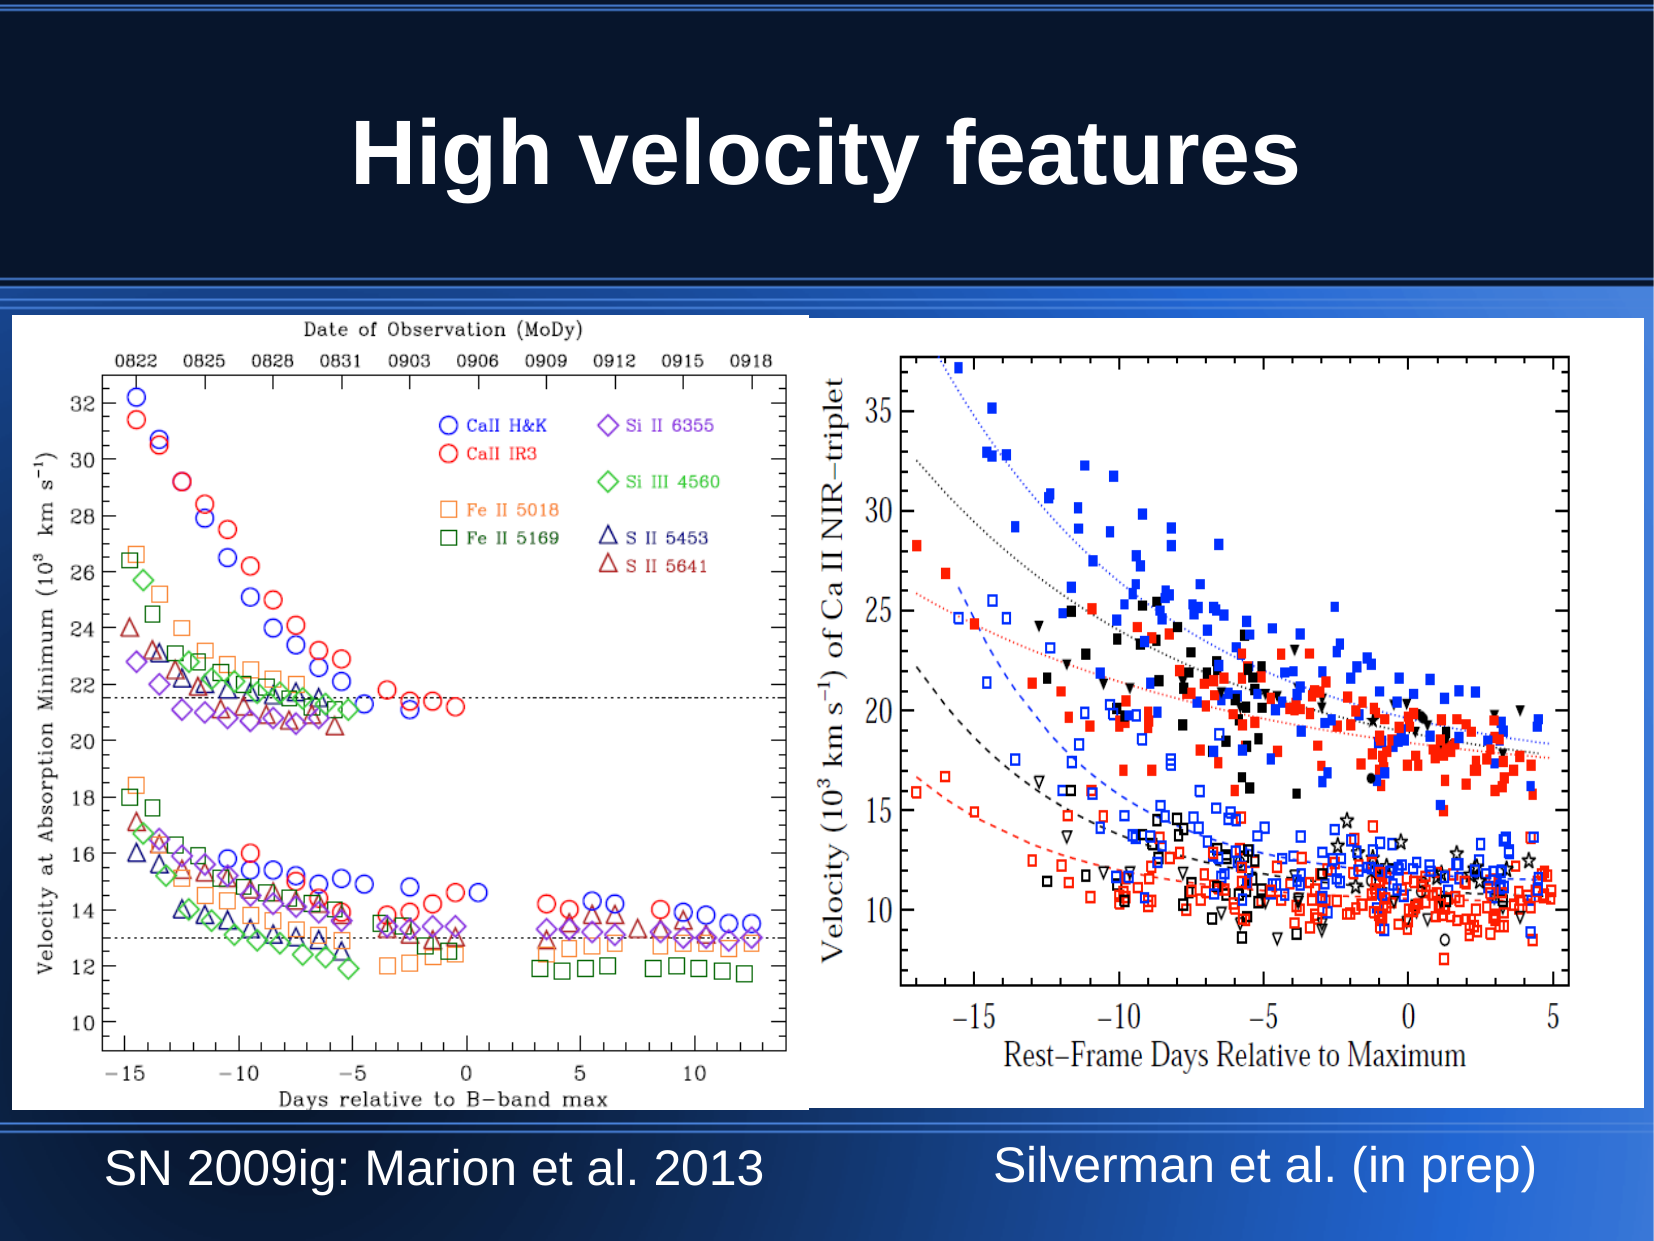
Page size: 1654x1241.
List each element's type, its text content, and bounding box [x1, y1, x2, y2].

title High velocity features [82, 49, 1571, 257]
text_box SN 2009ig: Marion et al. 2013 [103, 1140, 869, 1196]
text_box Silverman et al. (in prep) [993, 1137, 1624, 1194]
picture [0, 0, 1654, 1241]
